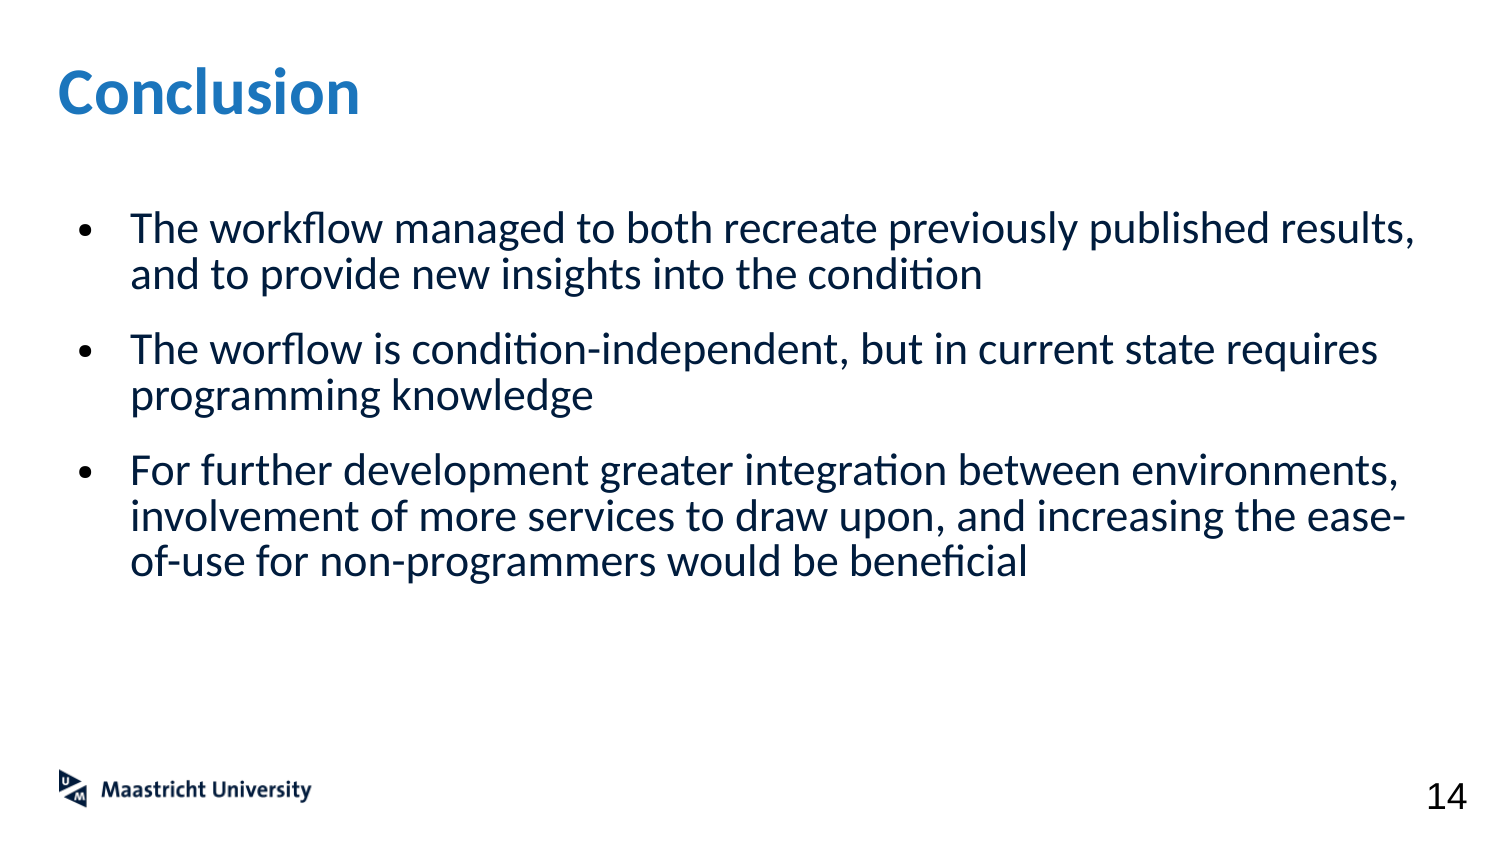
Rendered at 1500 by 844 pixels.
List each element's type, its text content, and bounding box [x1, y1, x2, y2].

text_box <number> [1411, 767, 1500, 838]
title Conclusion [59, 50, 1425, 144]
list The workflow managed to both recreate previously published results, and to provide new insights into the condition The worflow is condition-independent, but in current state requires programming knowledge For further development greater integration between environments, involvement of more services to draw upon, and increasing the ease-of-use for non-programmers would be beneficial [59, 209, 1426, 733]
